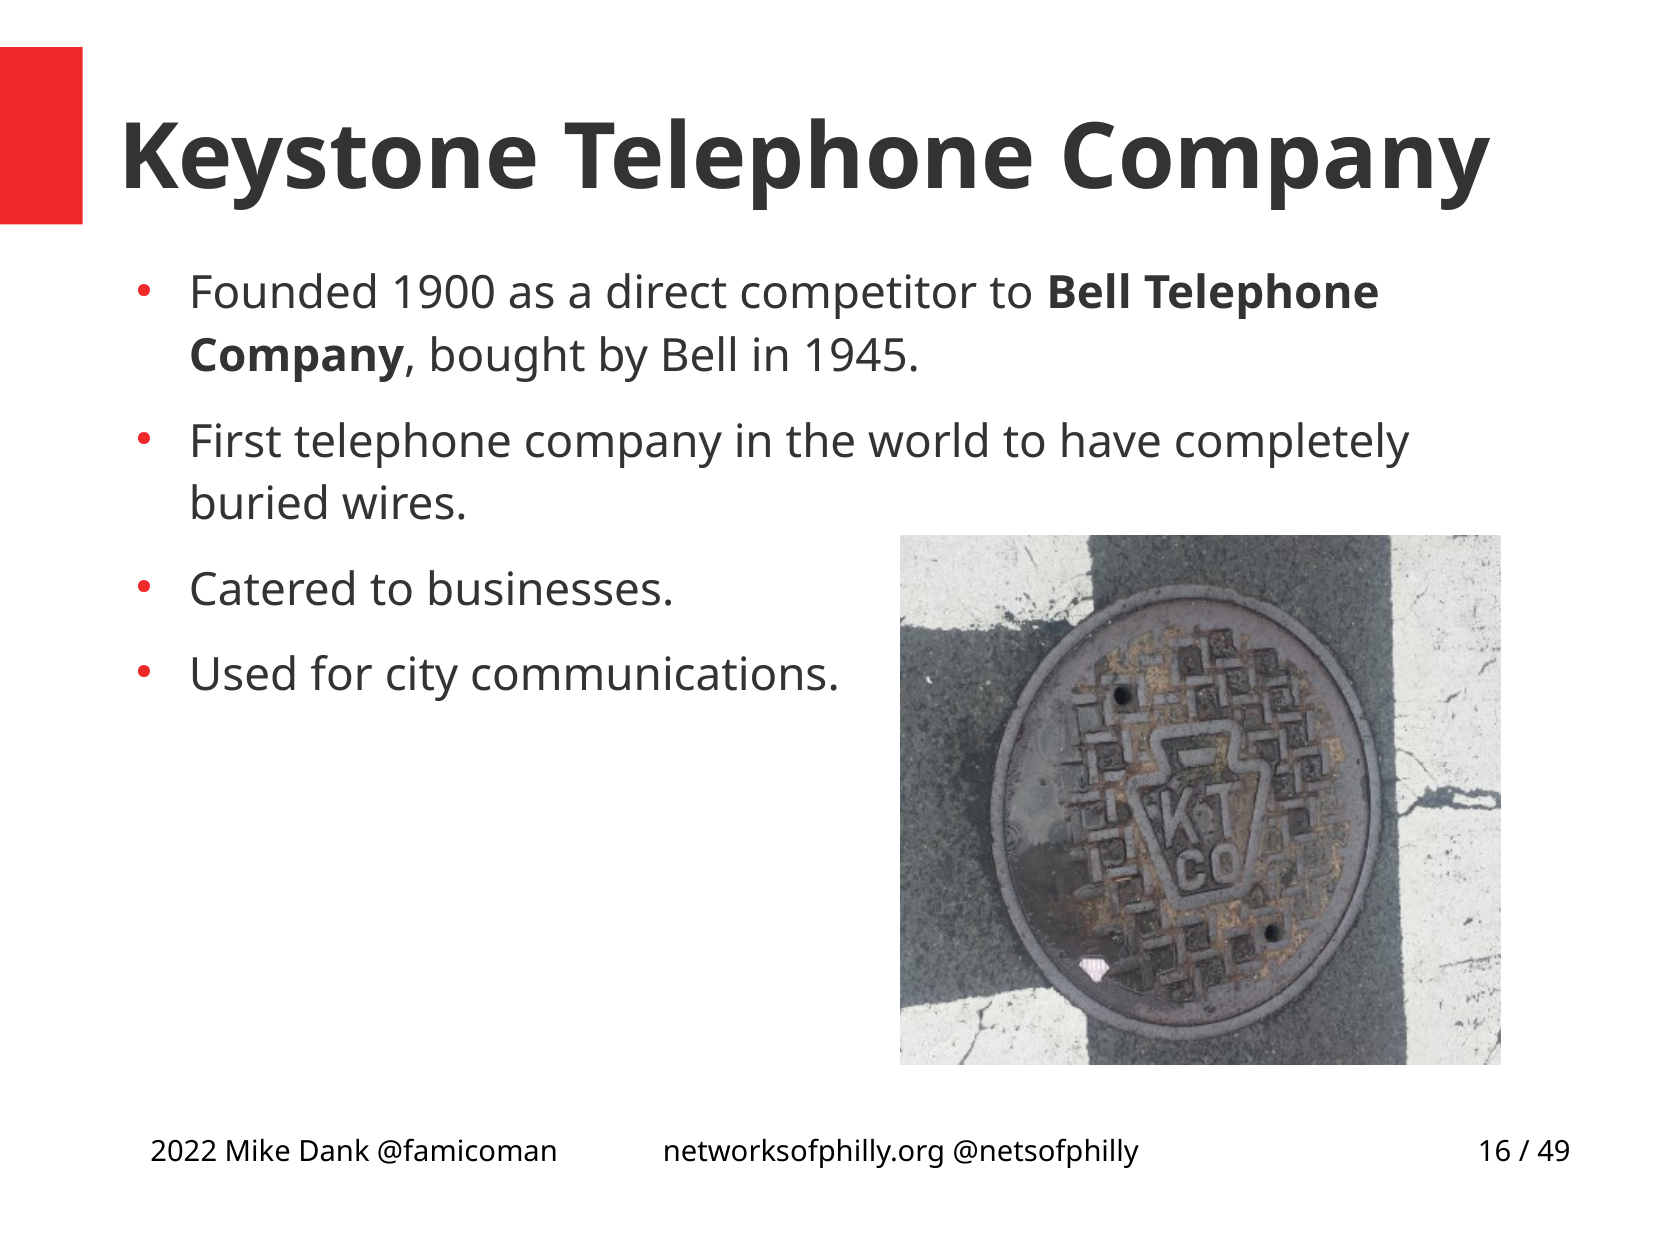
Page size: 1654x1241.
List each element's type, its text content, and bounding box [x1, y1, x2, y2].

title Keystone Telephone Company [118, 49, 1571, 257]
list Founded 1900 as a direct competitor to Bell Telephone Company, bought by Bell in 1945. First telephone company in the world to have completely buried wires. Catered to businesses. Used for city communications. [118, 259, 1536, 980]
picture [900, 535, 1501, 1066]
